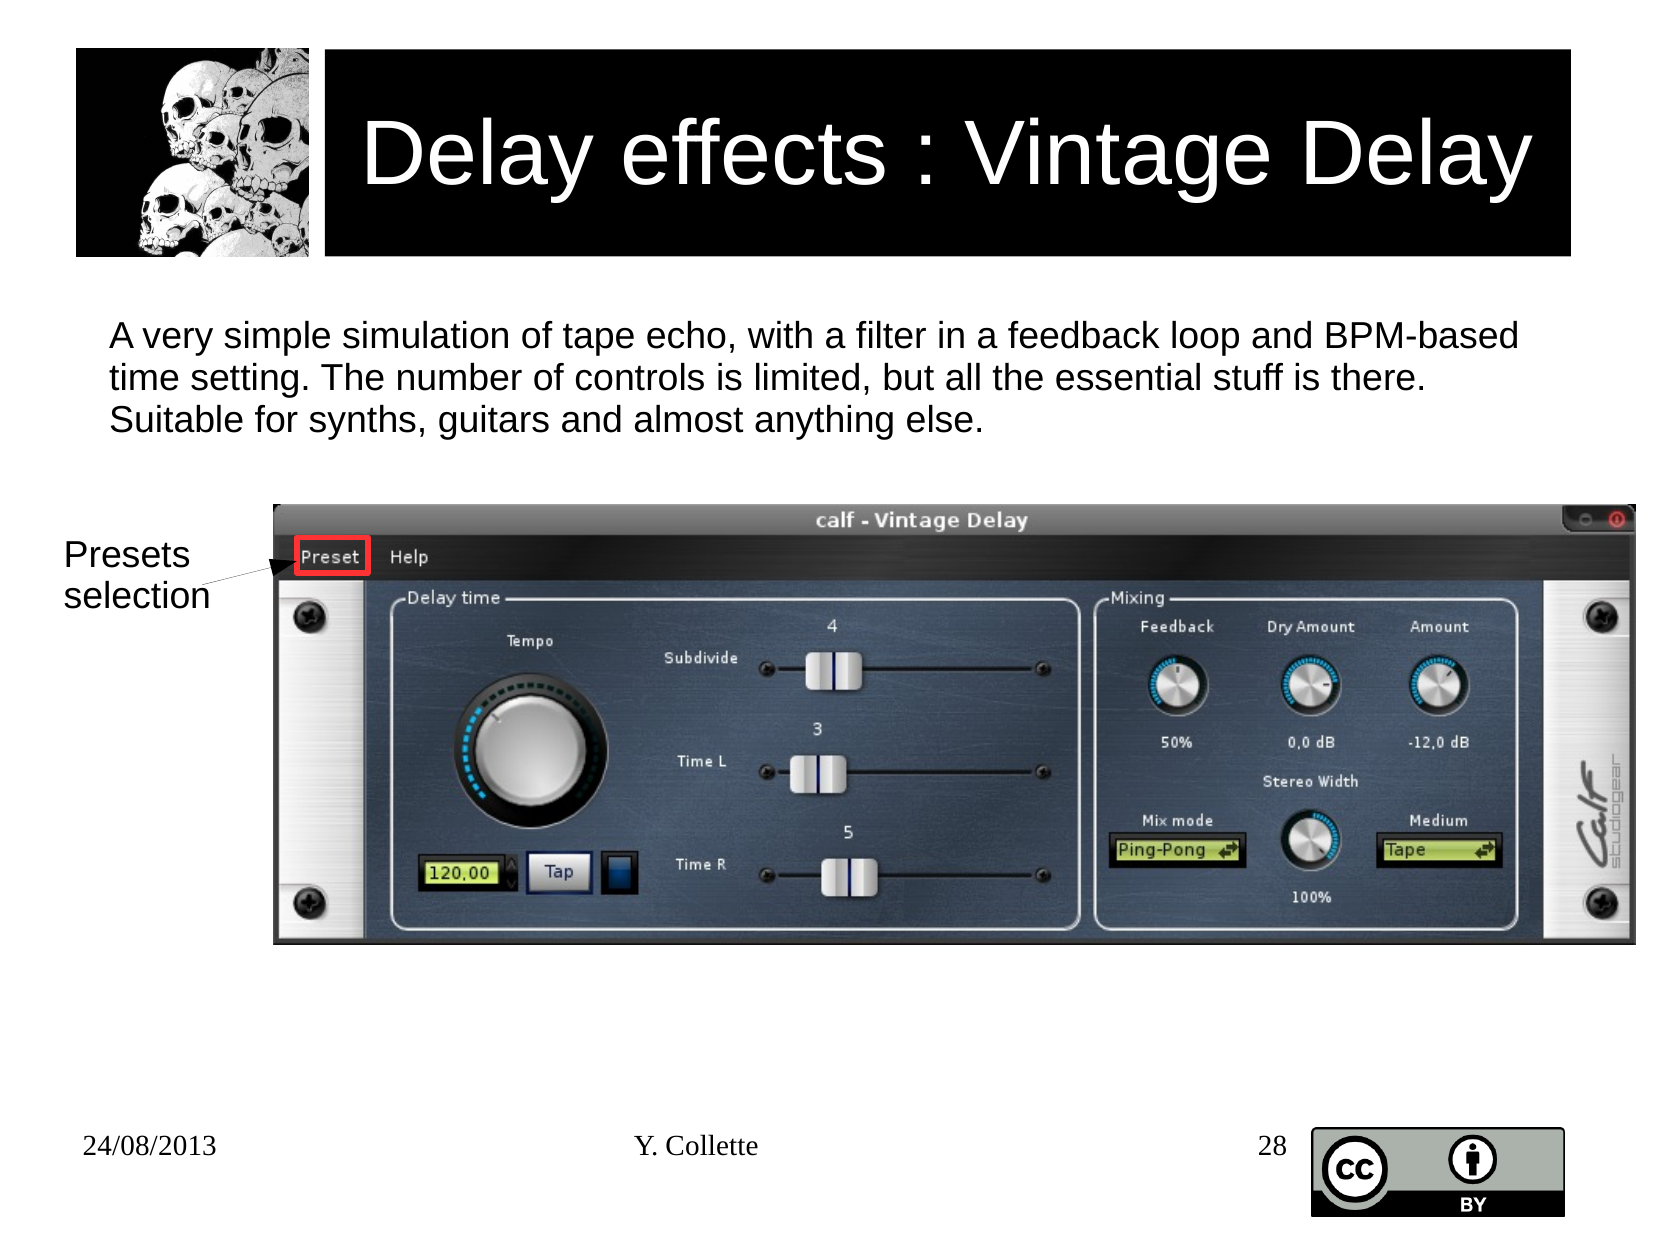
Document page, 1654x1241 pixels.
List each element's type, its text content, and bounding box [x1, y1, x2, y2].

text_box A very simple simulation of tape echo, with a filter in a feedback loop and BPM-based time setting. The number of controls is limited, but all the essential stuff is there. Suitable for synths, guitars and almost anything else. [94, 307, 1571, 448]
text_box Presets selection [48, 525, 238, 625]
picture [300, 540, 365, 570]
title Delay effects : Vintage Delay [324, 49, 1571, 257]
picture [273, 504, 1636, 945]
picture [1311, 1127, 1565, 1217]
picture [76, 48, 309, 257]
